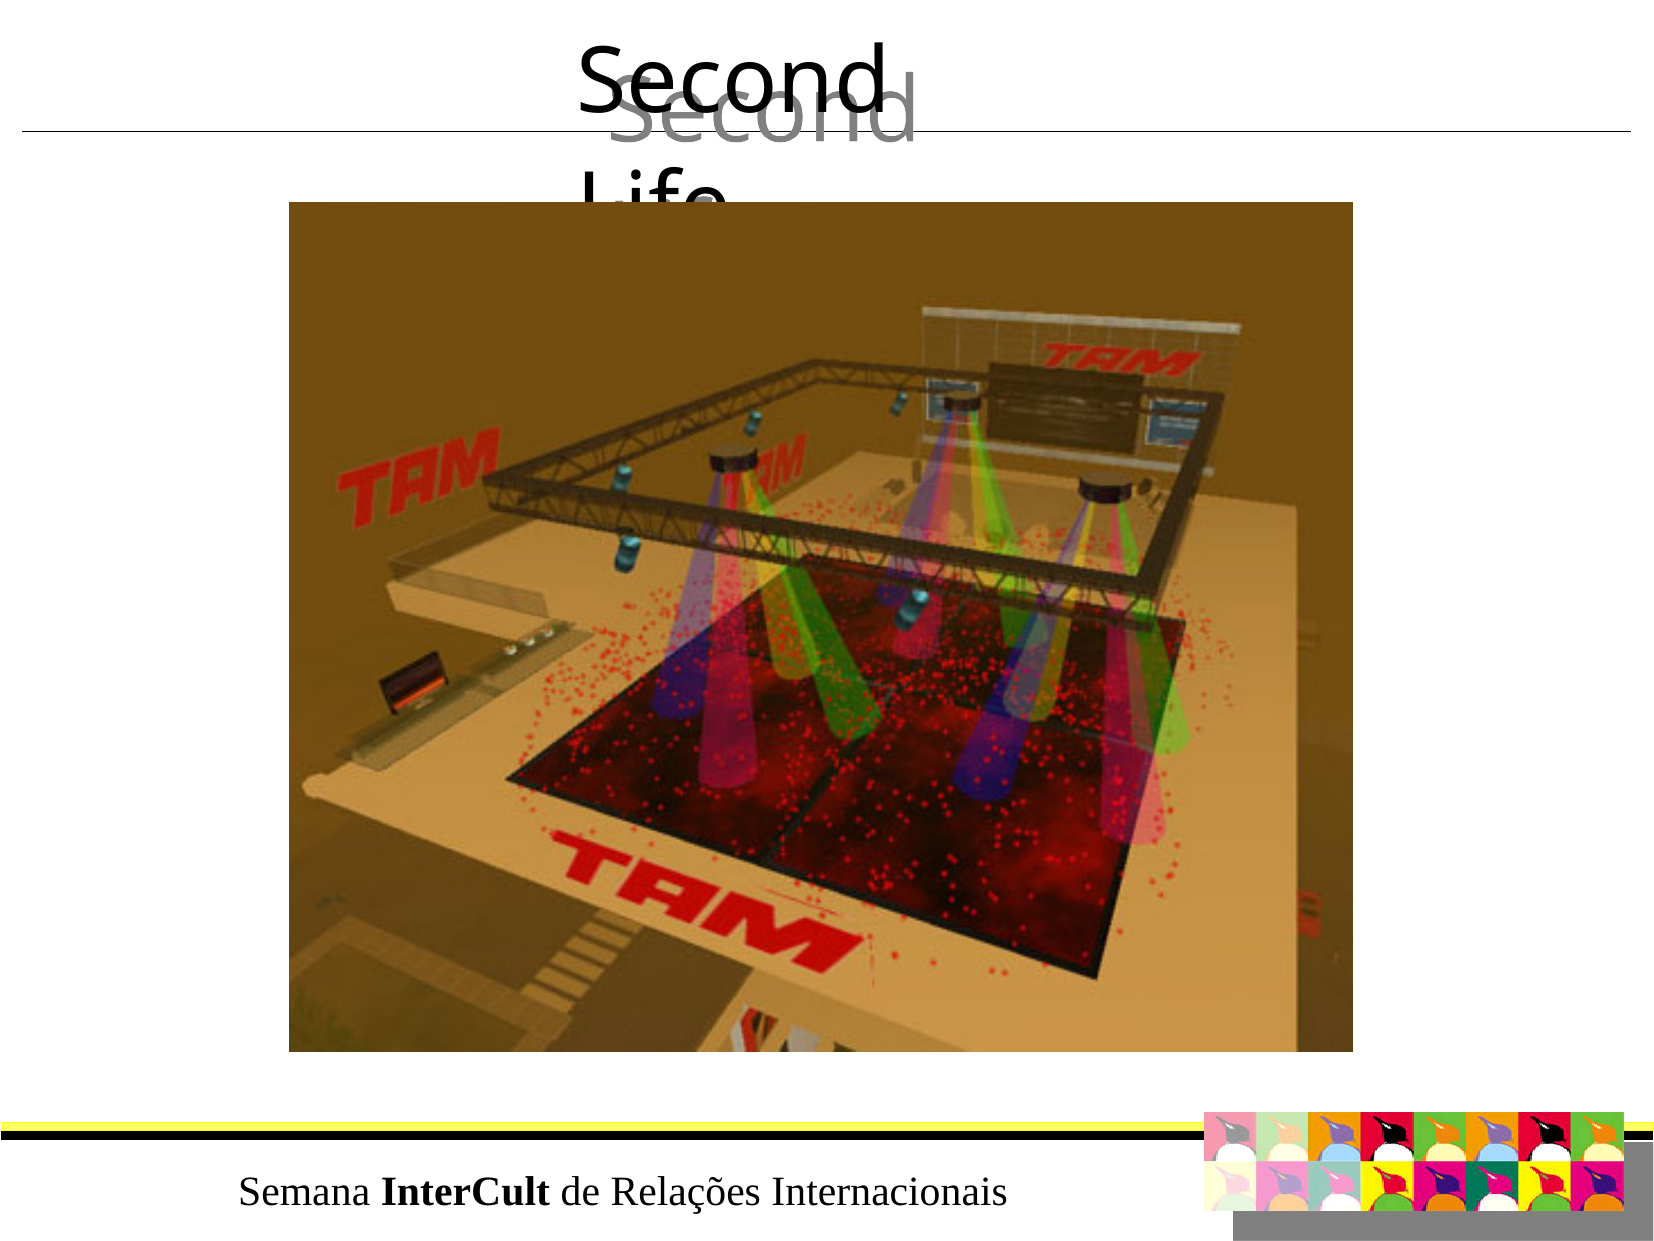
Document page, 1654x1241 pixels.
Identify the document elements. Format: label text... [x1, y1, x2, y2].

picture [289, 202, 1353, 1052]
text_box [1624, 1122, 1654, 1140]
text_box [1, 1122, 1204, 1140]
chart [1204, 1112, 1624, 1211]
text_box Second Life [576, 14, 1043, 125]
text_box Semana InterCult de Relações Internacionais [238, 1168, 1009, 1217]
